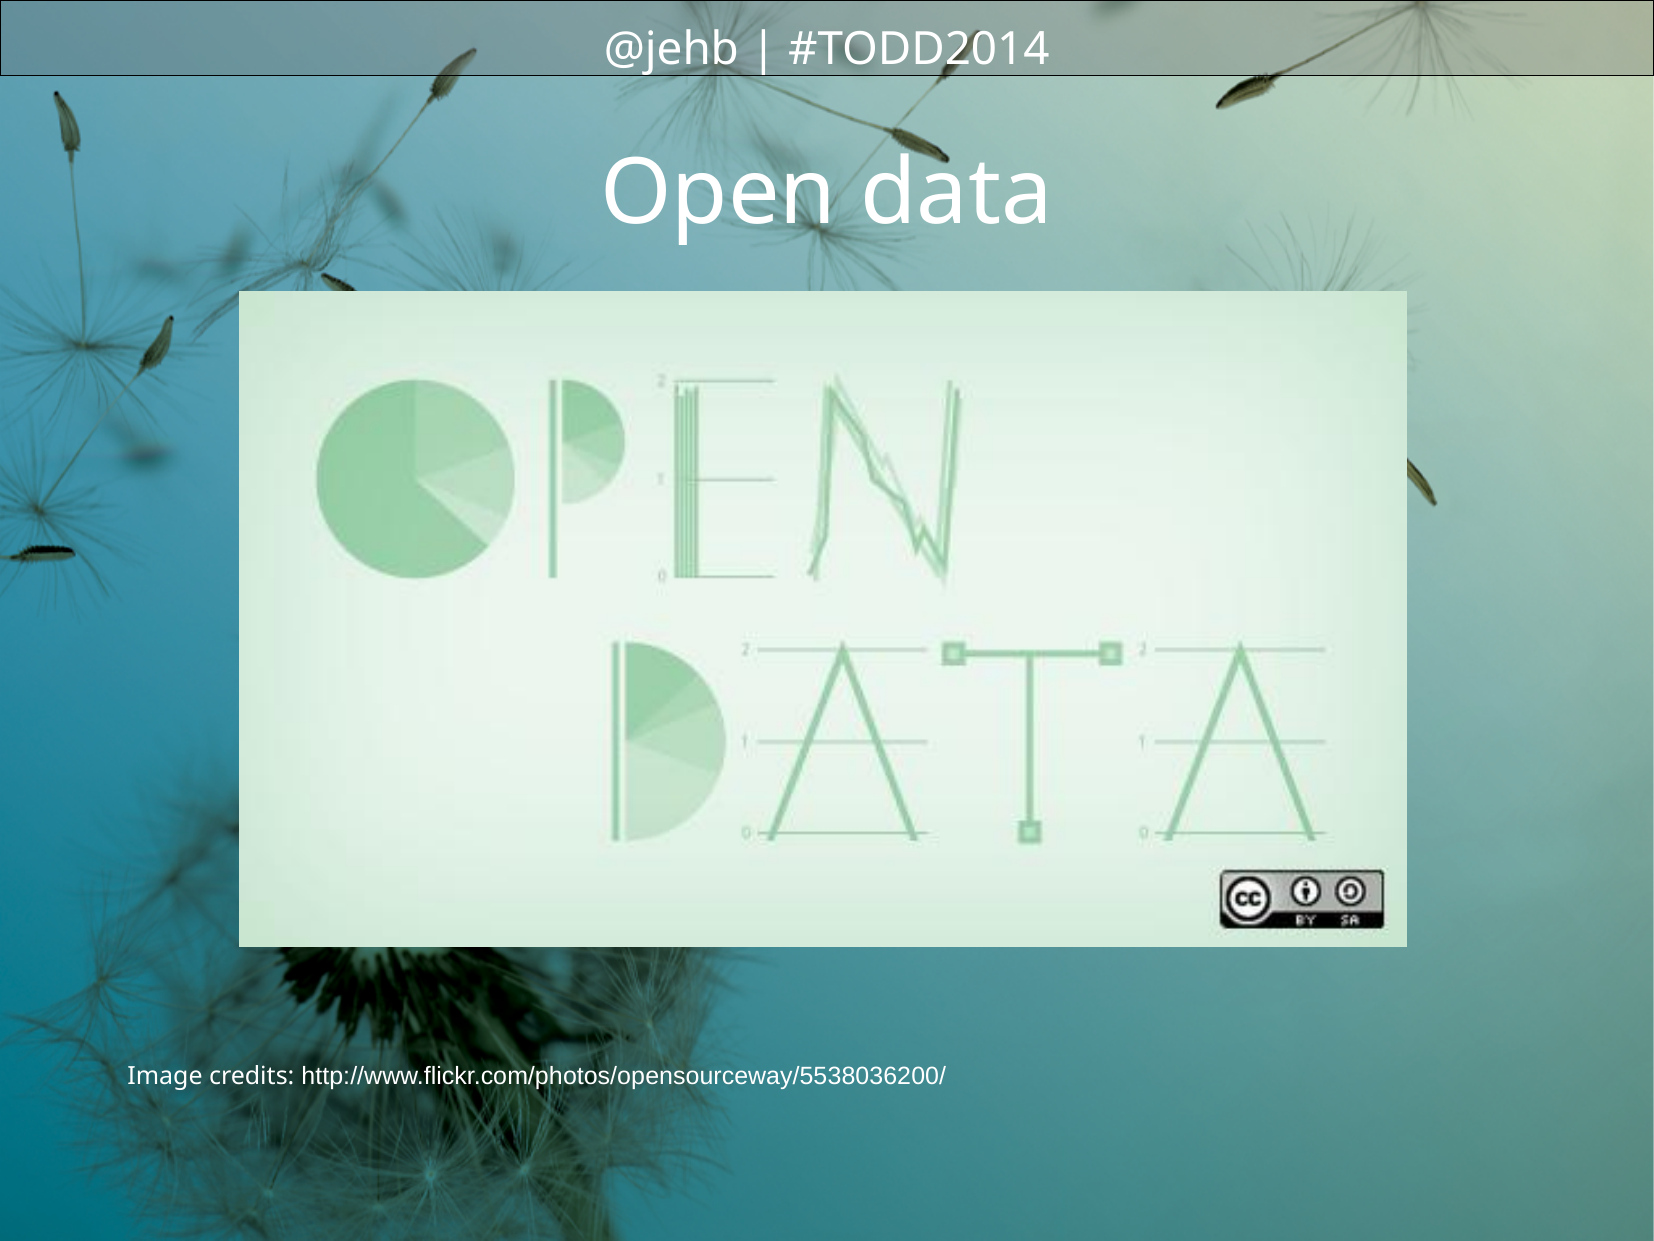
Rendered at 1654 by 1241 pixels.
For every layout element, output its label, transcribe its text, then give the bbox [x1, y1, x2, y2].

title Open data [82, 84, 1571, 292]
text_box Image credits: http://www.flickr.com/photos/opensourceway/5538036200/ [112, 1050, 965, 1095]
picture [0, 76, 1654, 1241]
